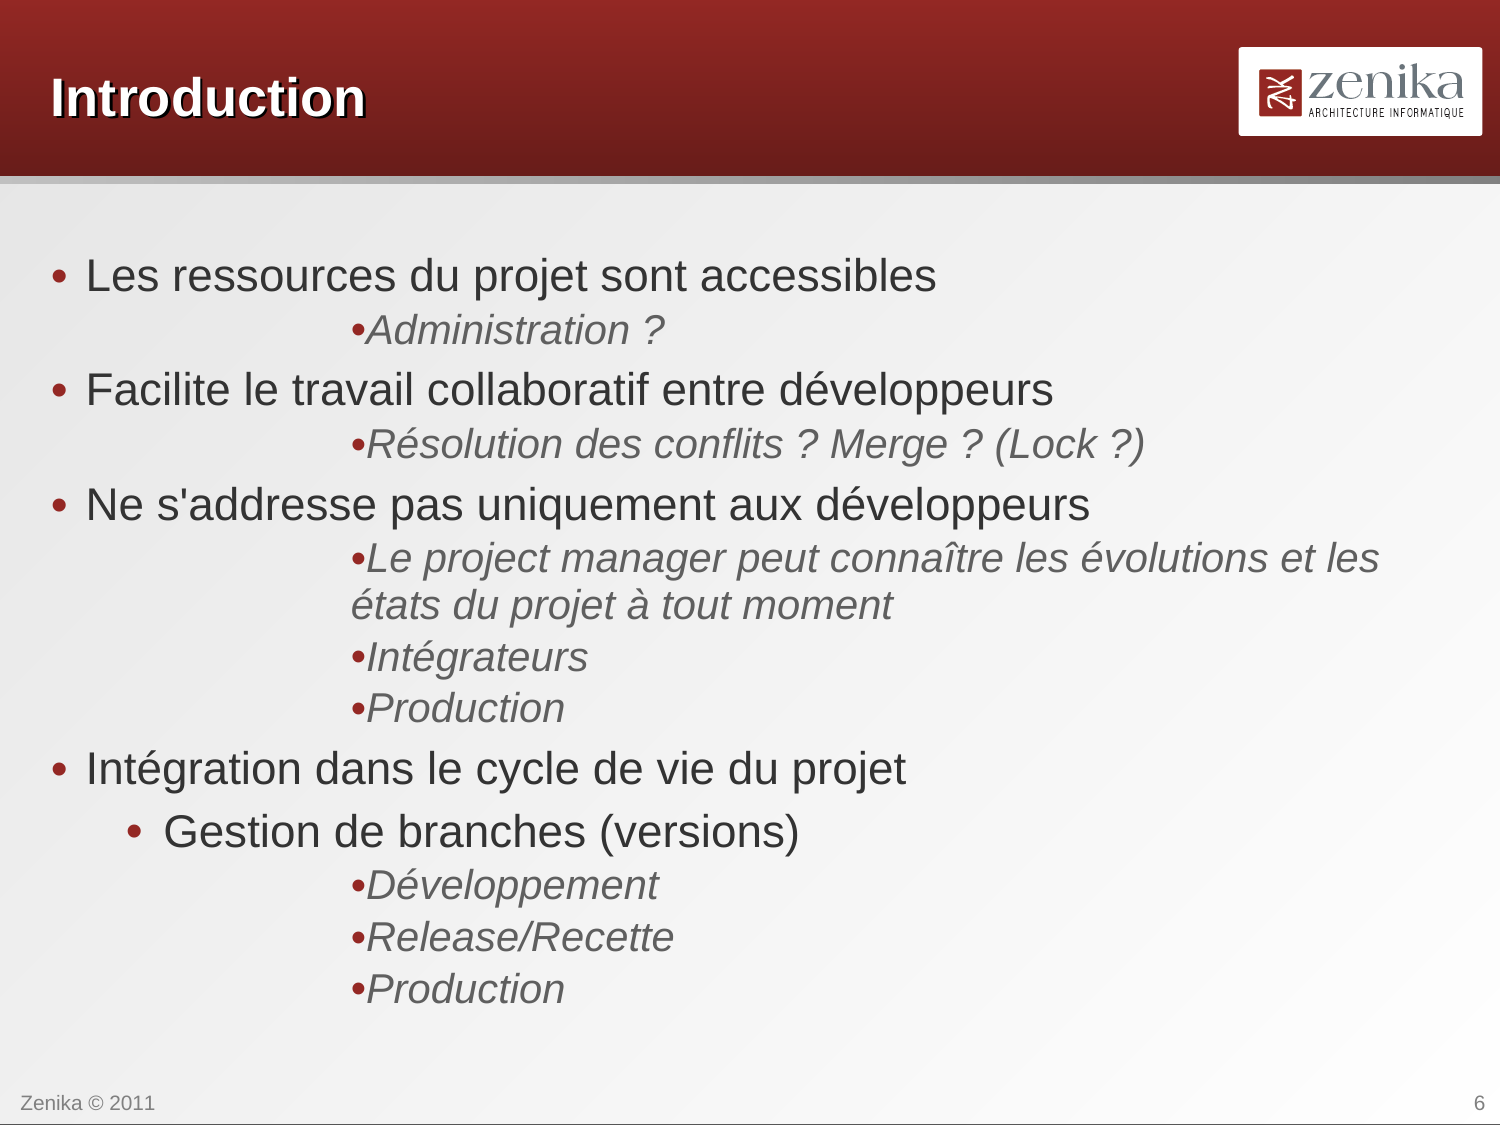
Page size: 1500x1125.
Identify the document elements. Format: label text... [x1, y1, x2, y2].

title Introduction [50, 22, 1206, 172]
list Les ressources du projet sont accessibles Administration ? Facilite le travail collaboratif entre développeurs Résolution des conflits ? Merge ? (Lock ?) Ne s'addresse pas uniquement aux développeurs Le project manager peut connaître les évolutions et les états du projet à tout moment Intégrateurs Production Intégration dans le cycle de vie du projet Gestion de branches (versions) Développement Release/Recette Production [50, 249, 1435, 1064]
picture [1257, 58, 1464, 125]
